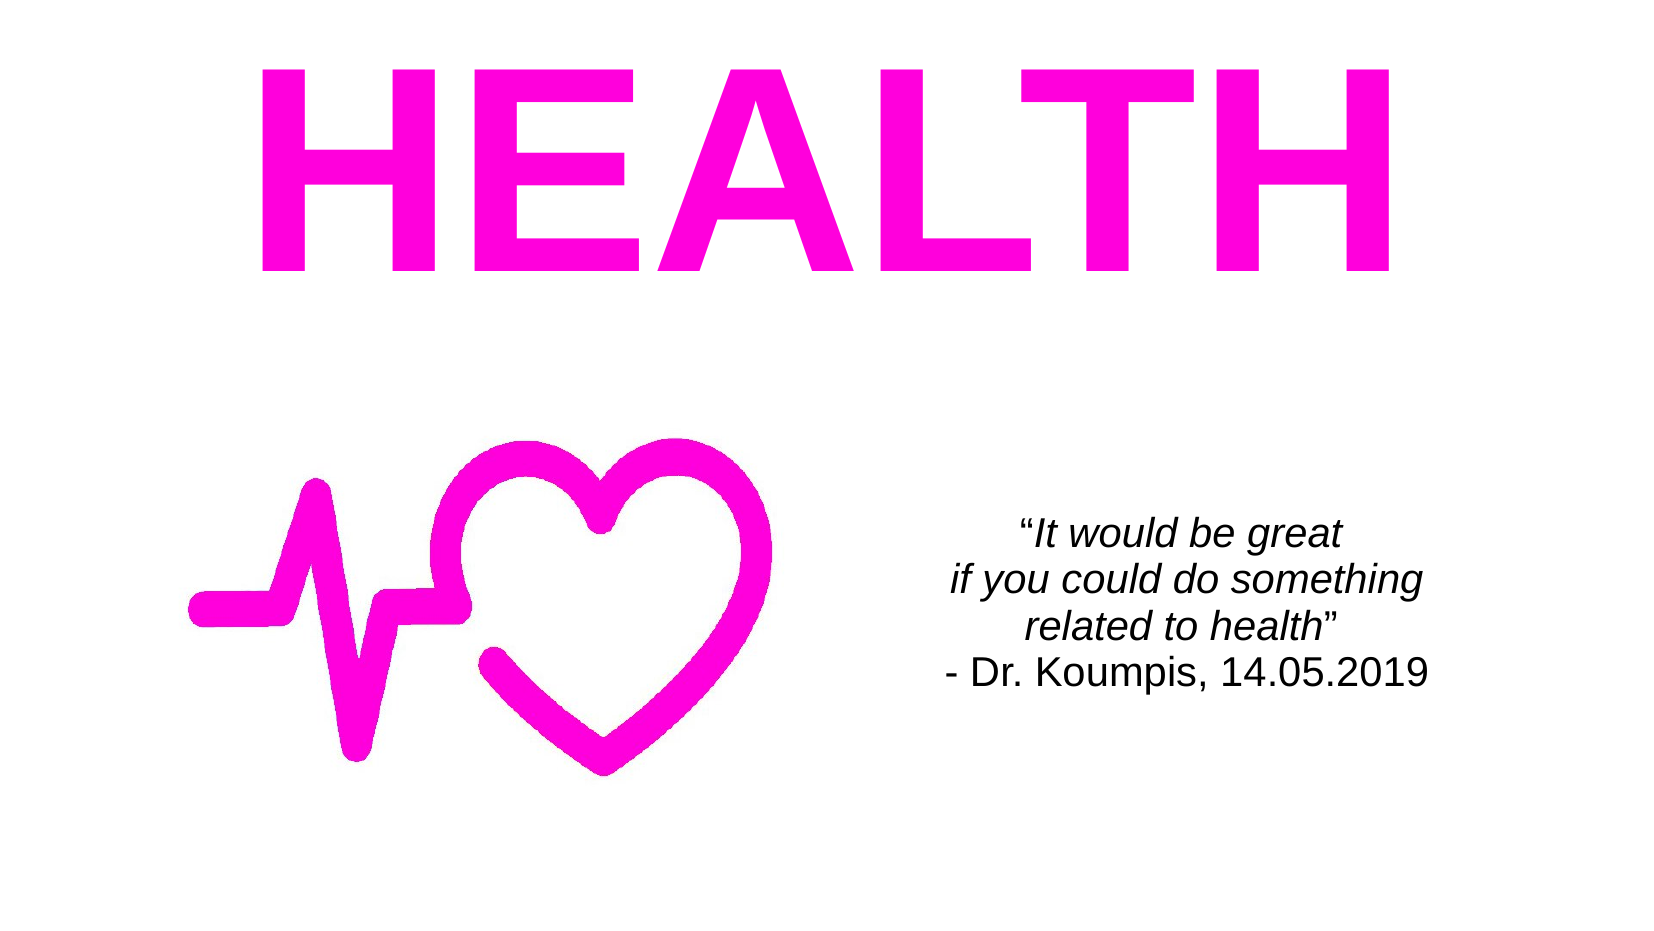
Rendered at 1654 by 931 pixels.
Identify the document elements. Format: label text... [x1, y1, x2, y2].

list “It would be great if you could do something related to health” - Dr. Koumpis, 14.05.2019 [843, 422, 1531, 783]
title HEALTH [82, 5, 1571, 333]
picture [165, 408, 796, 798]
